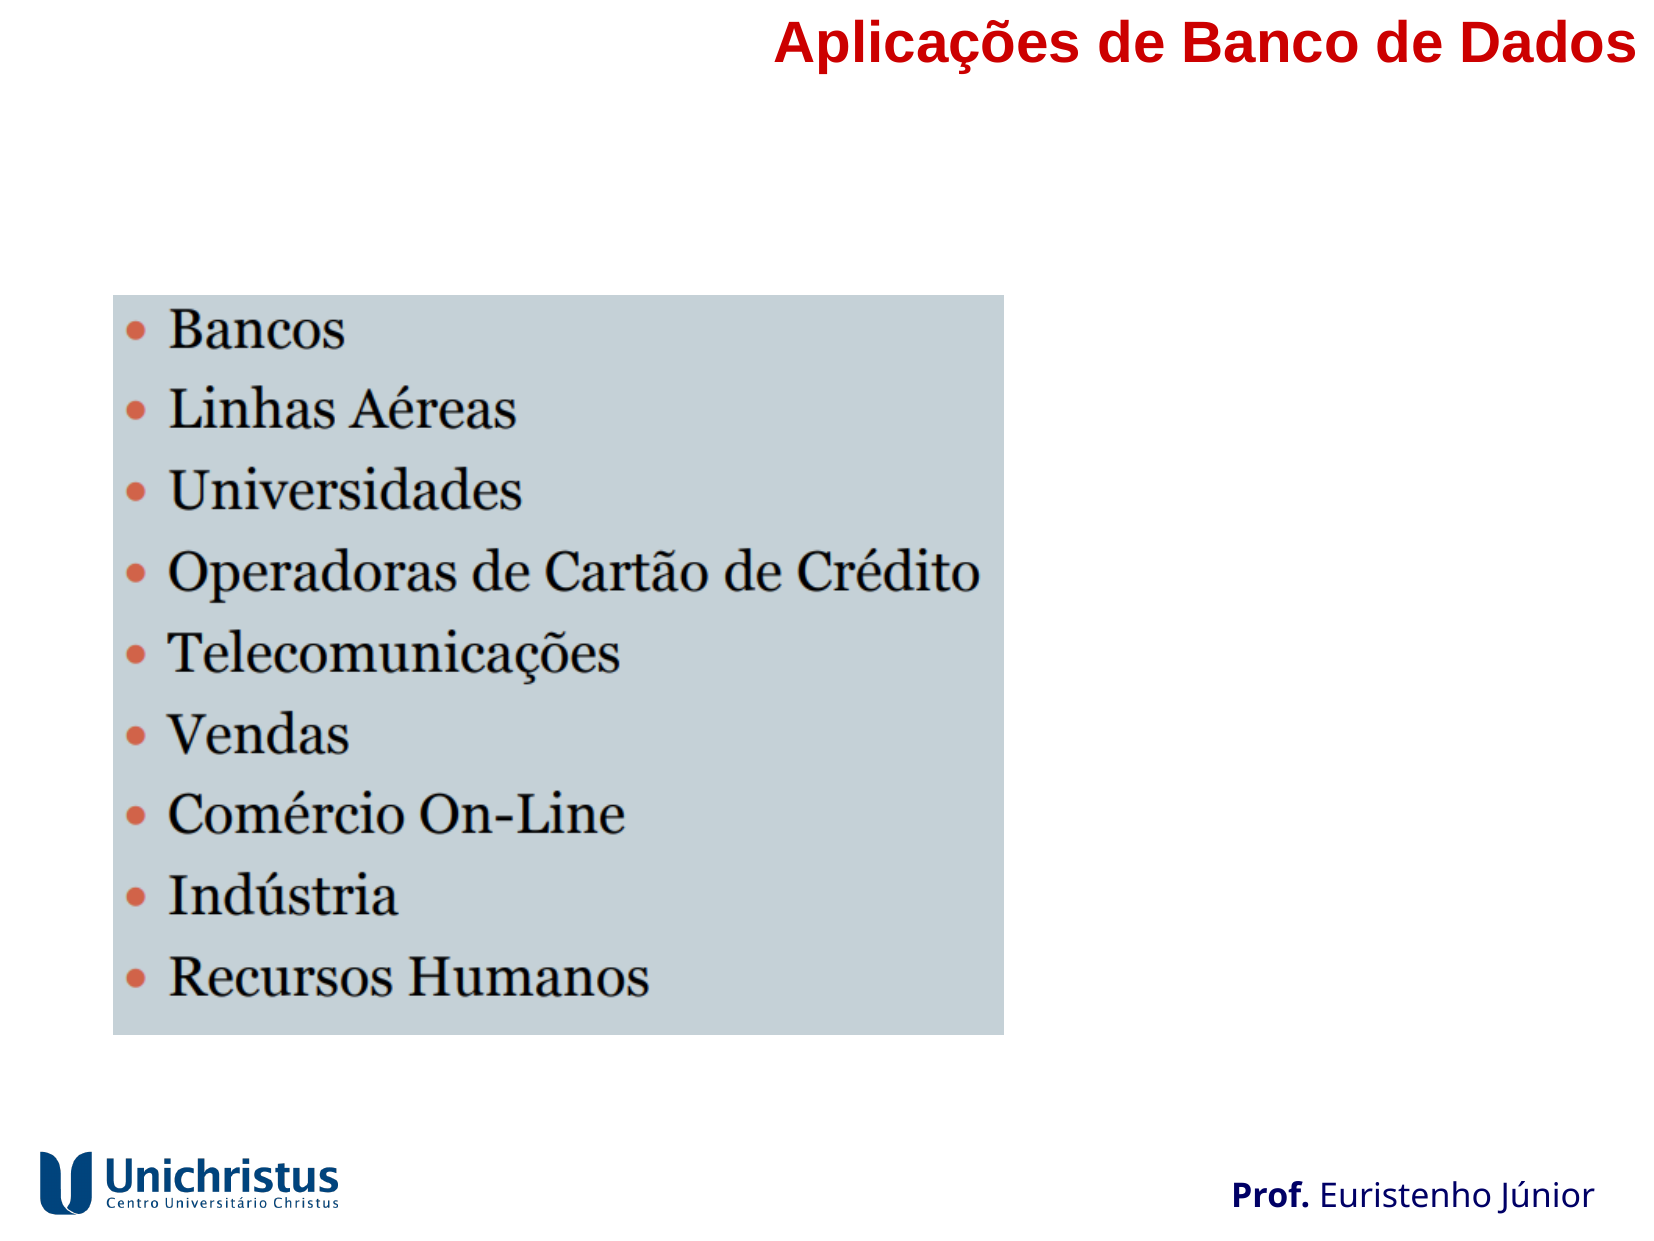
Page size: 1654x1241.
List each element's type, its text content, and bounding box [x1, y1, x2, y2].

picture [35, 1148, 343, 1217]
text_box Aplicações de Banco de Dados [758, 2, 1654, 83]
text_box Prof. Euristenho Júnior [1216, 1163, 1654, 1224]
picture [113, 295, 1004, 1035]
